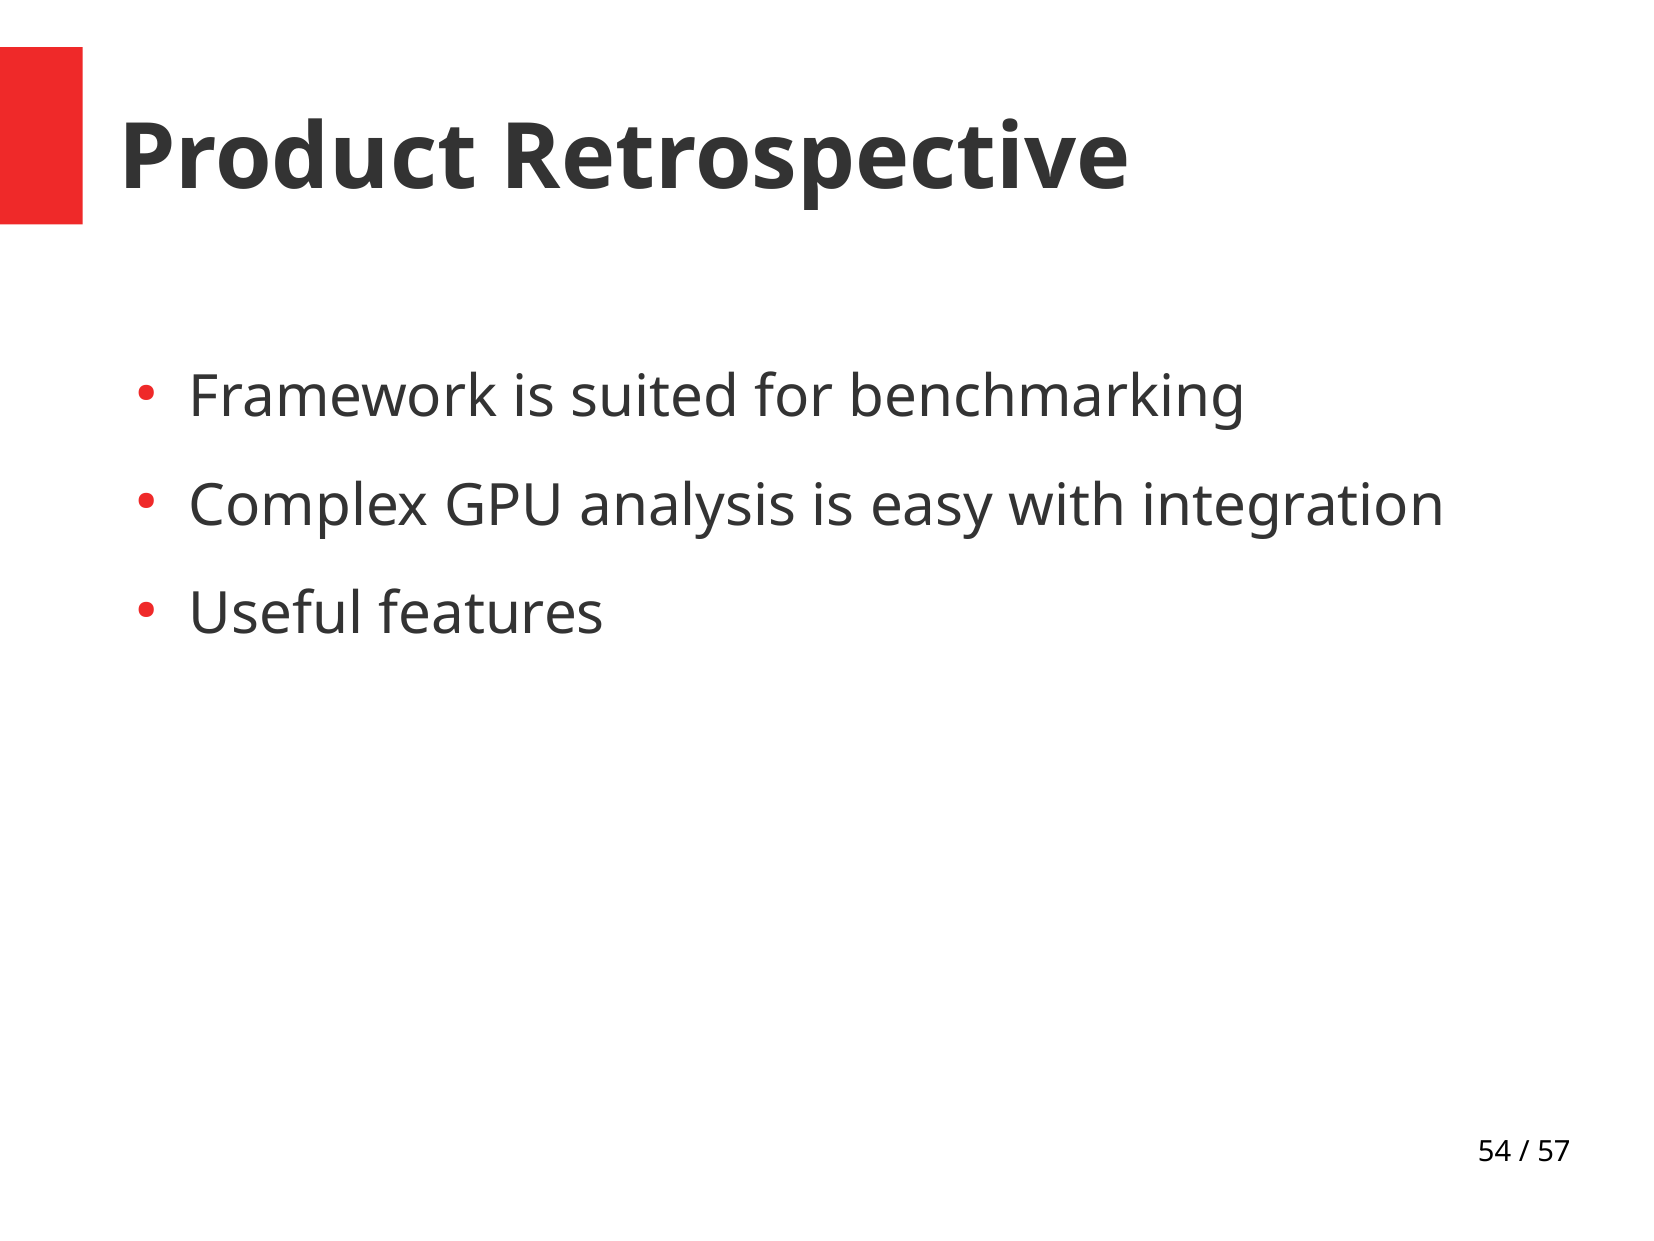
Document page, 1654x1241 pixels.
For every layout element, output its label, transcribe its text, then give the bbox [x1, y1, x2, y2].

list Framework is suited for benchmarking Complex GPU analysis is easy with integration Useful features [118, 354, 1536, 1074]
title Product Retrospective [118, 49, 1571, 257]
